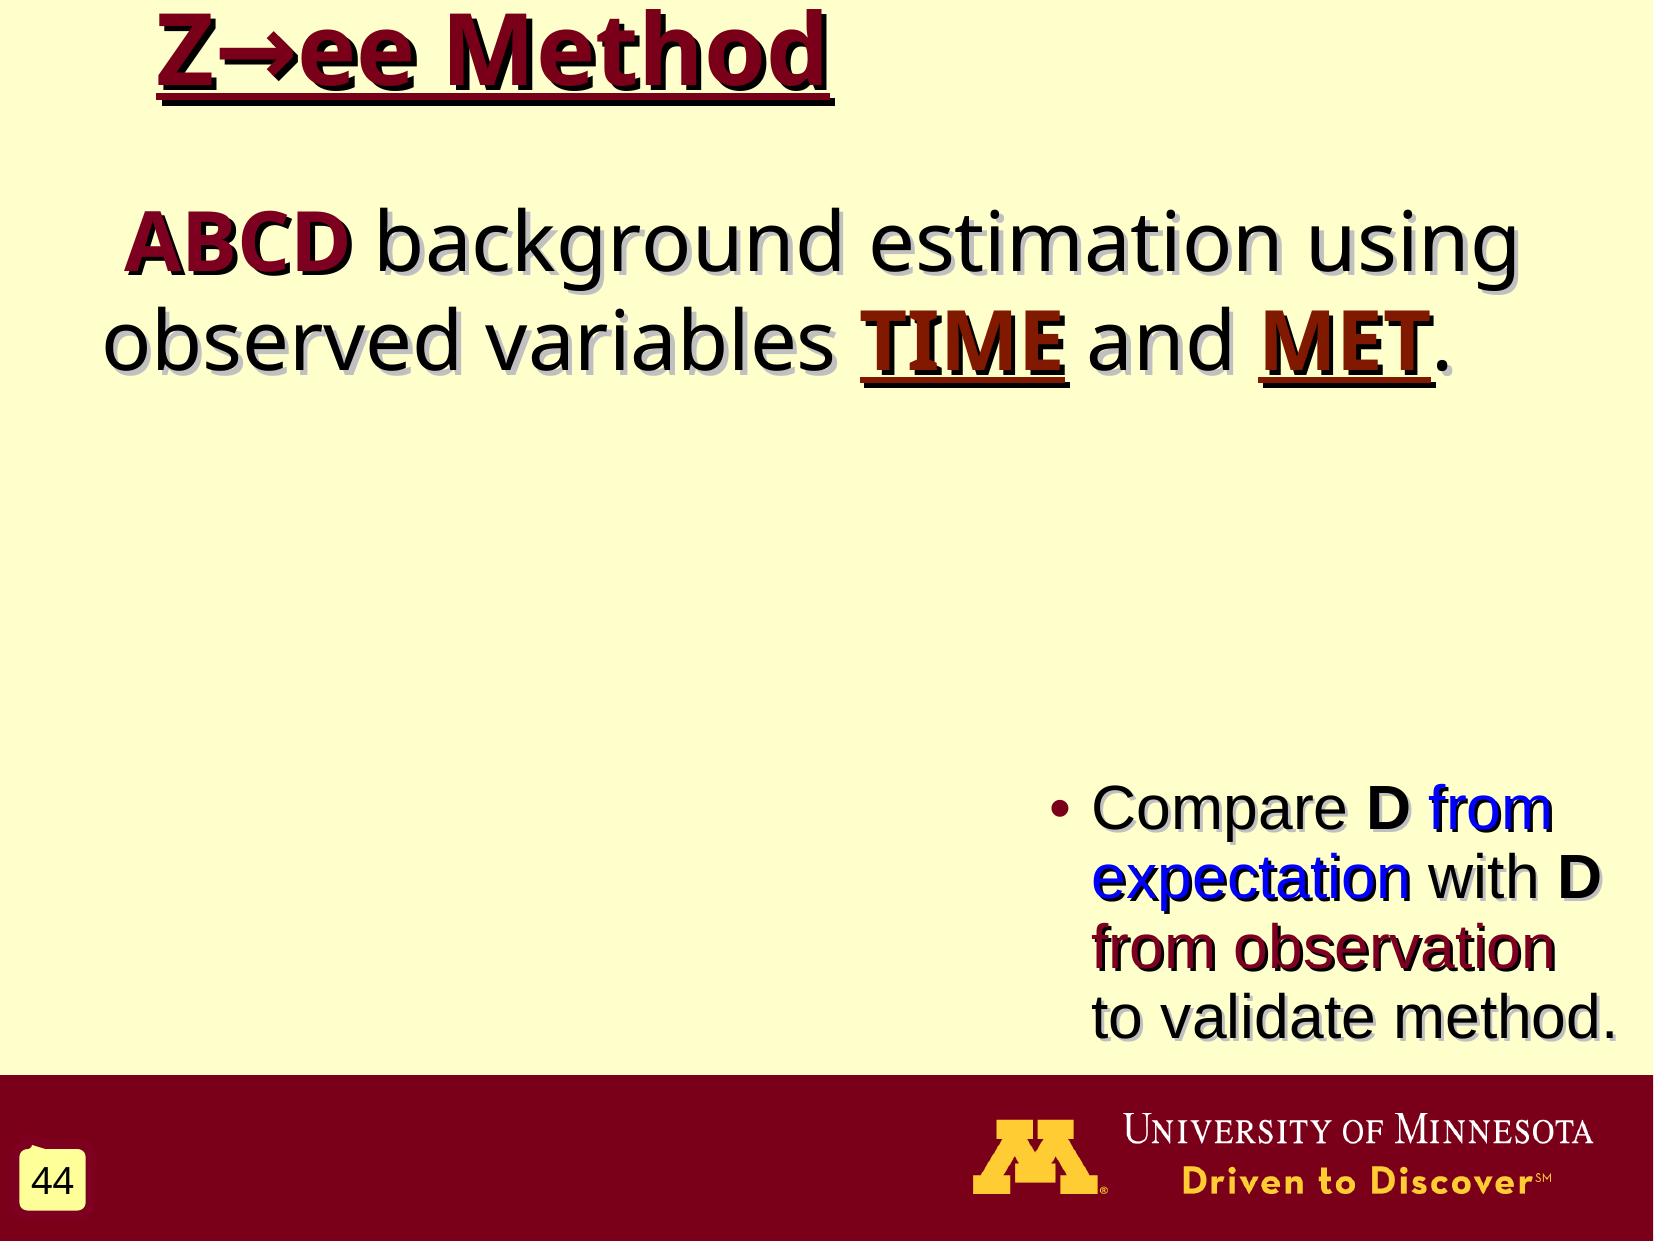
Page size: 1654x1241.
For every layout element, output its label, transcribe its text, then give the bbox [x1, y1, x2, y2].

title Z→ee Method [141, 0, 1066, 121]
picture [0, 1075, 1654, 1241]
text_box 44 [15, 1137, 91, 1216]
list ABCD background estimation using observed variables TIME and MET. [30, 180, 1636, 1006]
list Compare D from expectation with D from observation to validate method. [1035, 765, 1636, 1081]
